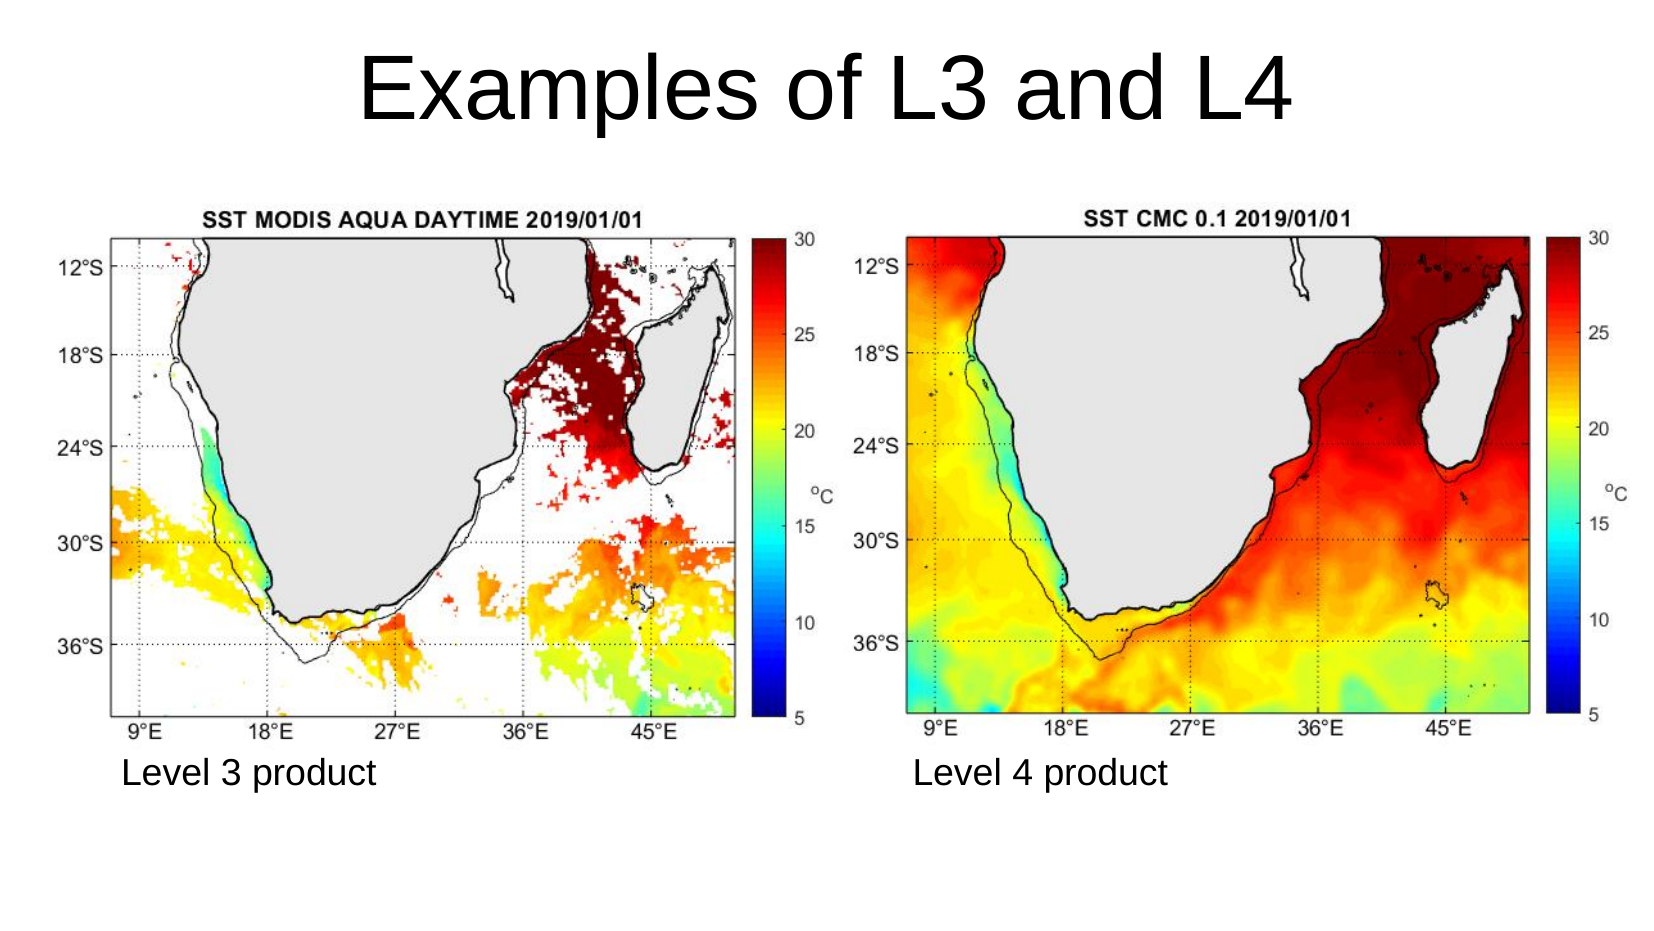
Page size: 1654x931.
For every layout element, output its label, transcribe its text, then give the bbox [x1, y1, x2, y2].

picture [47, 188, 1630, 756]
title Examples of L3 and L4 [82, 10, 1571, 166]
text_box Level 3 product [106, 744, 768, 801]
text_box Level 4 product [897, 744, 1560, 801]
